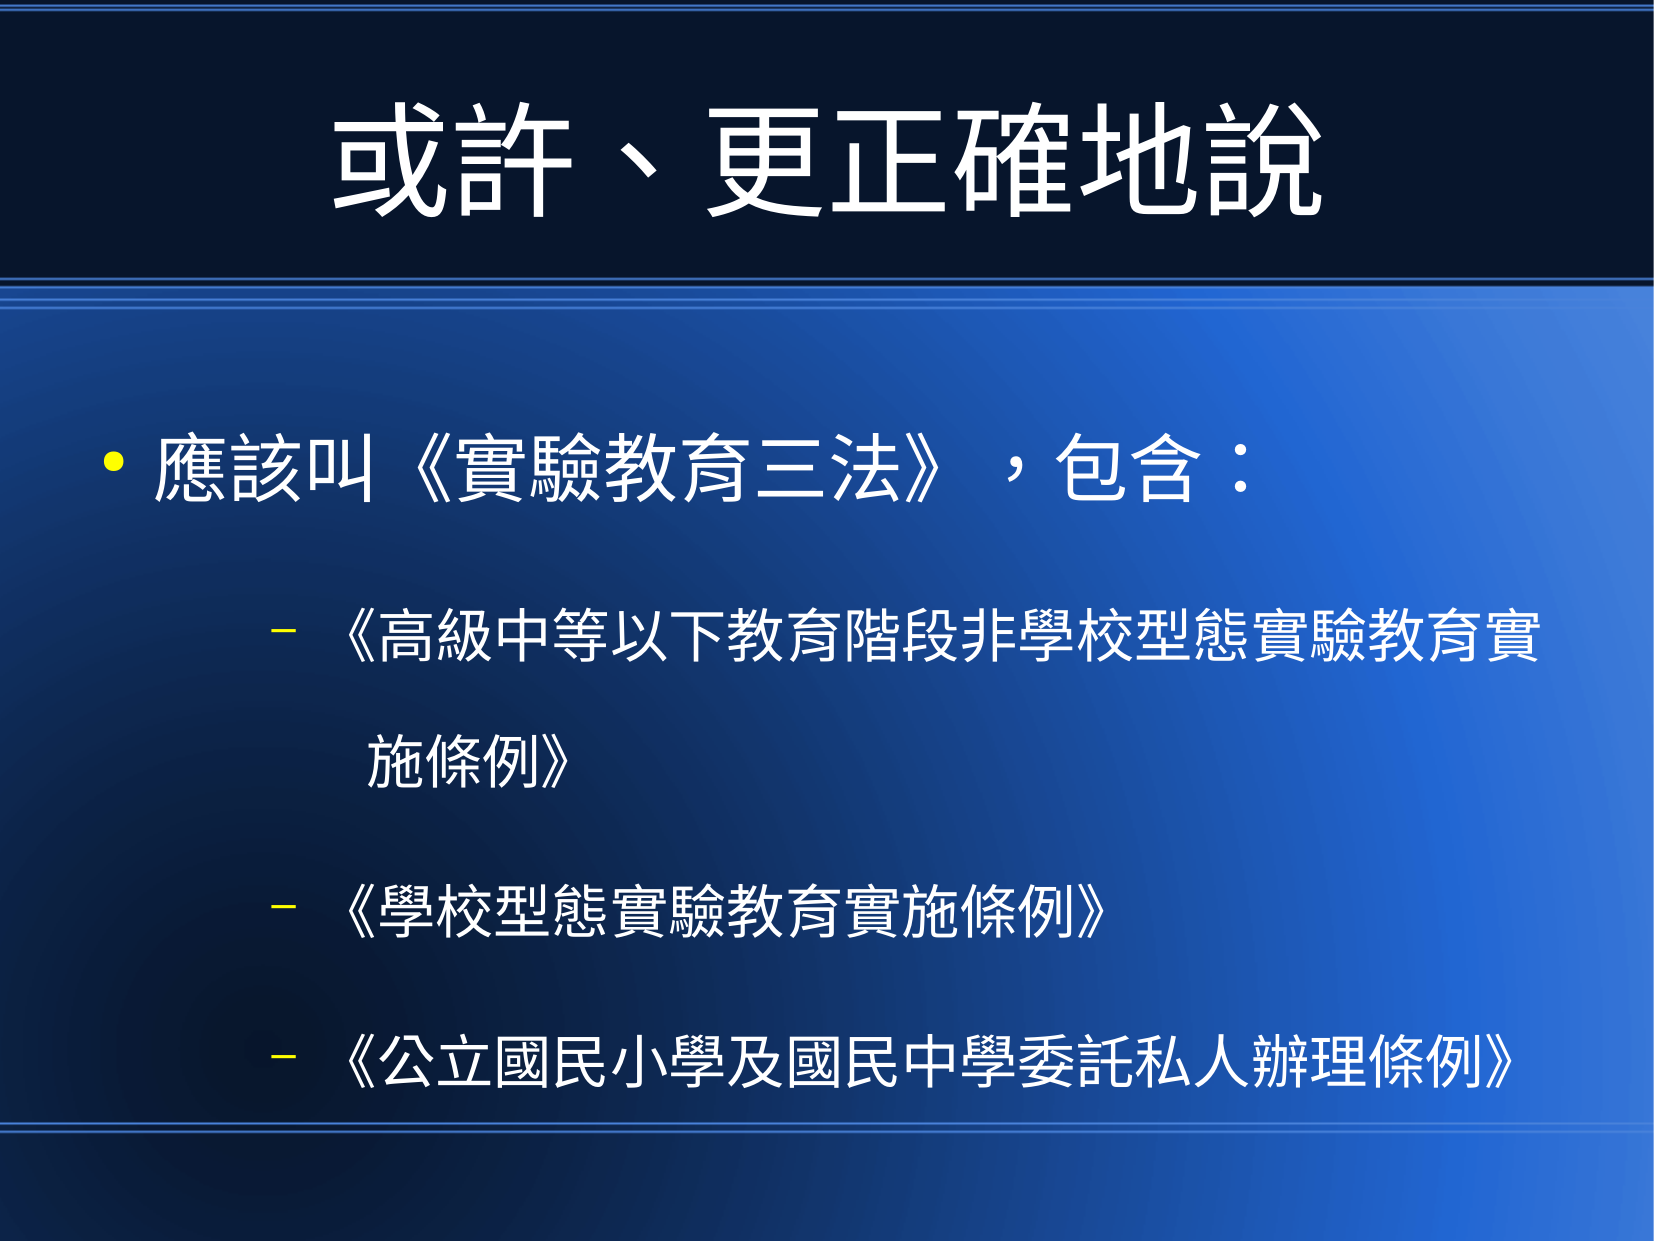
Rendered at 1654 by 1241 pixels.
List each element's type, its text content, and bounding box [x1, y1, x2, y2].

picture [0, 0, 1654, 1241]
list 應該叫《實驗教育三法》，包含： 《高級中等以下教育階段非學校型態實驗教育實施條例》 《學校型態實驗教育實施條例》 《公立國民小學及國民中學委託私人辦理條例》 [82, 355, 1571, 1241]
title 或許、更正確地說 [82, 49, 1571, 257]
